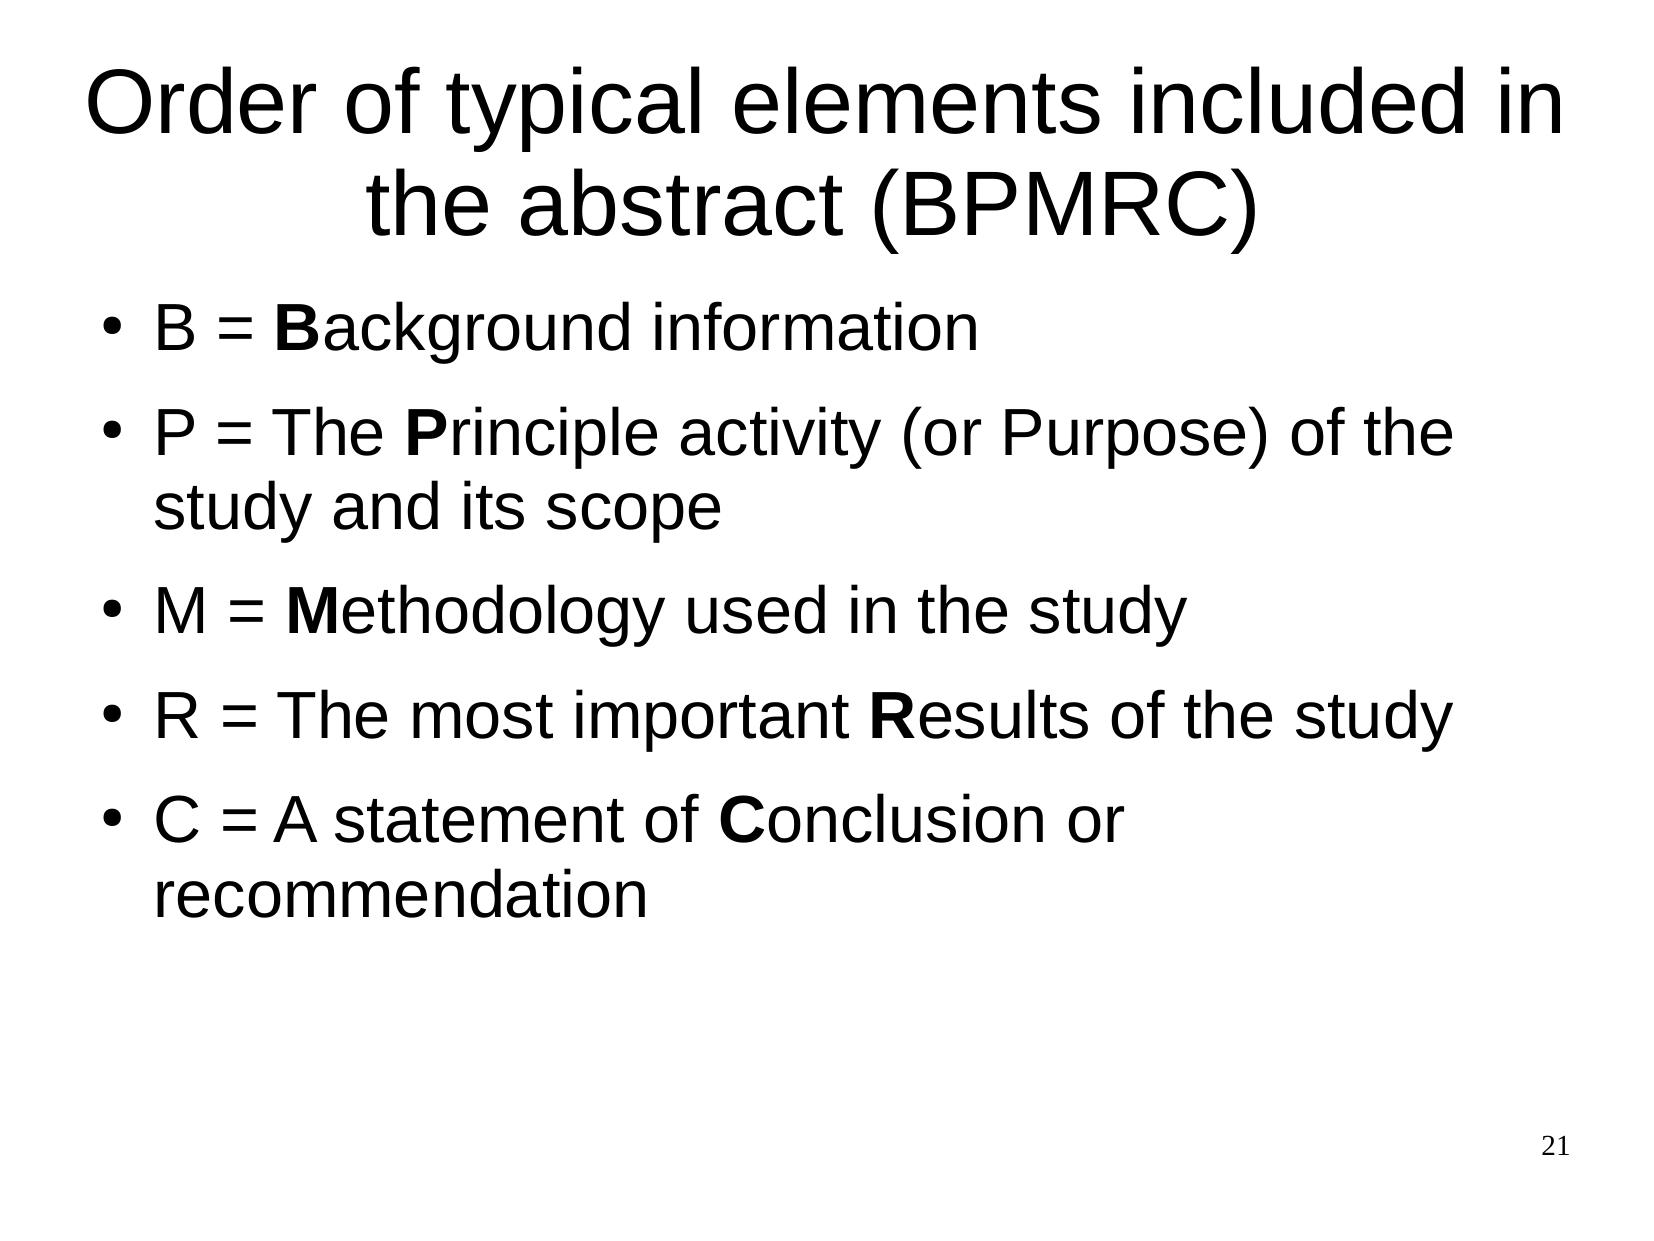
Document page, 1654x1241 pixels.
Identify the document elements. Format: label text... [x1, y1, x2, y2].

title Order of typical elements included in the abstract (BPMRC) [82, 49, 1571, 257]
list B = Background information P = The Principle activity (or Purpose) of the study and its scope M = Methodology used in the study R = The most important Results of the study C = A statement of Conclusion or recommendation [82, 290, 1571, 1010]
